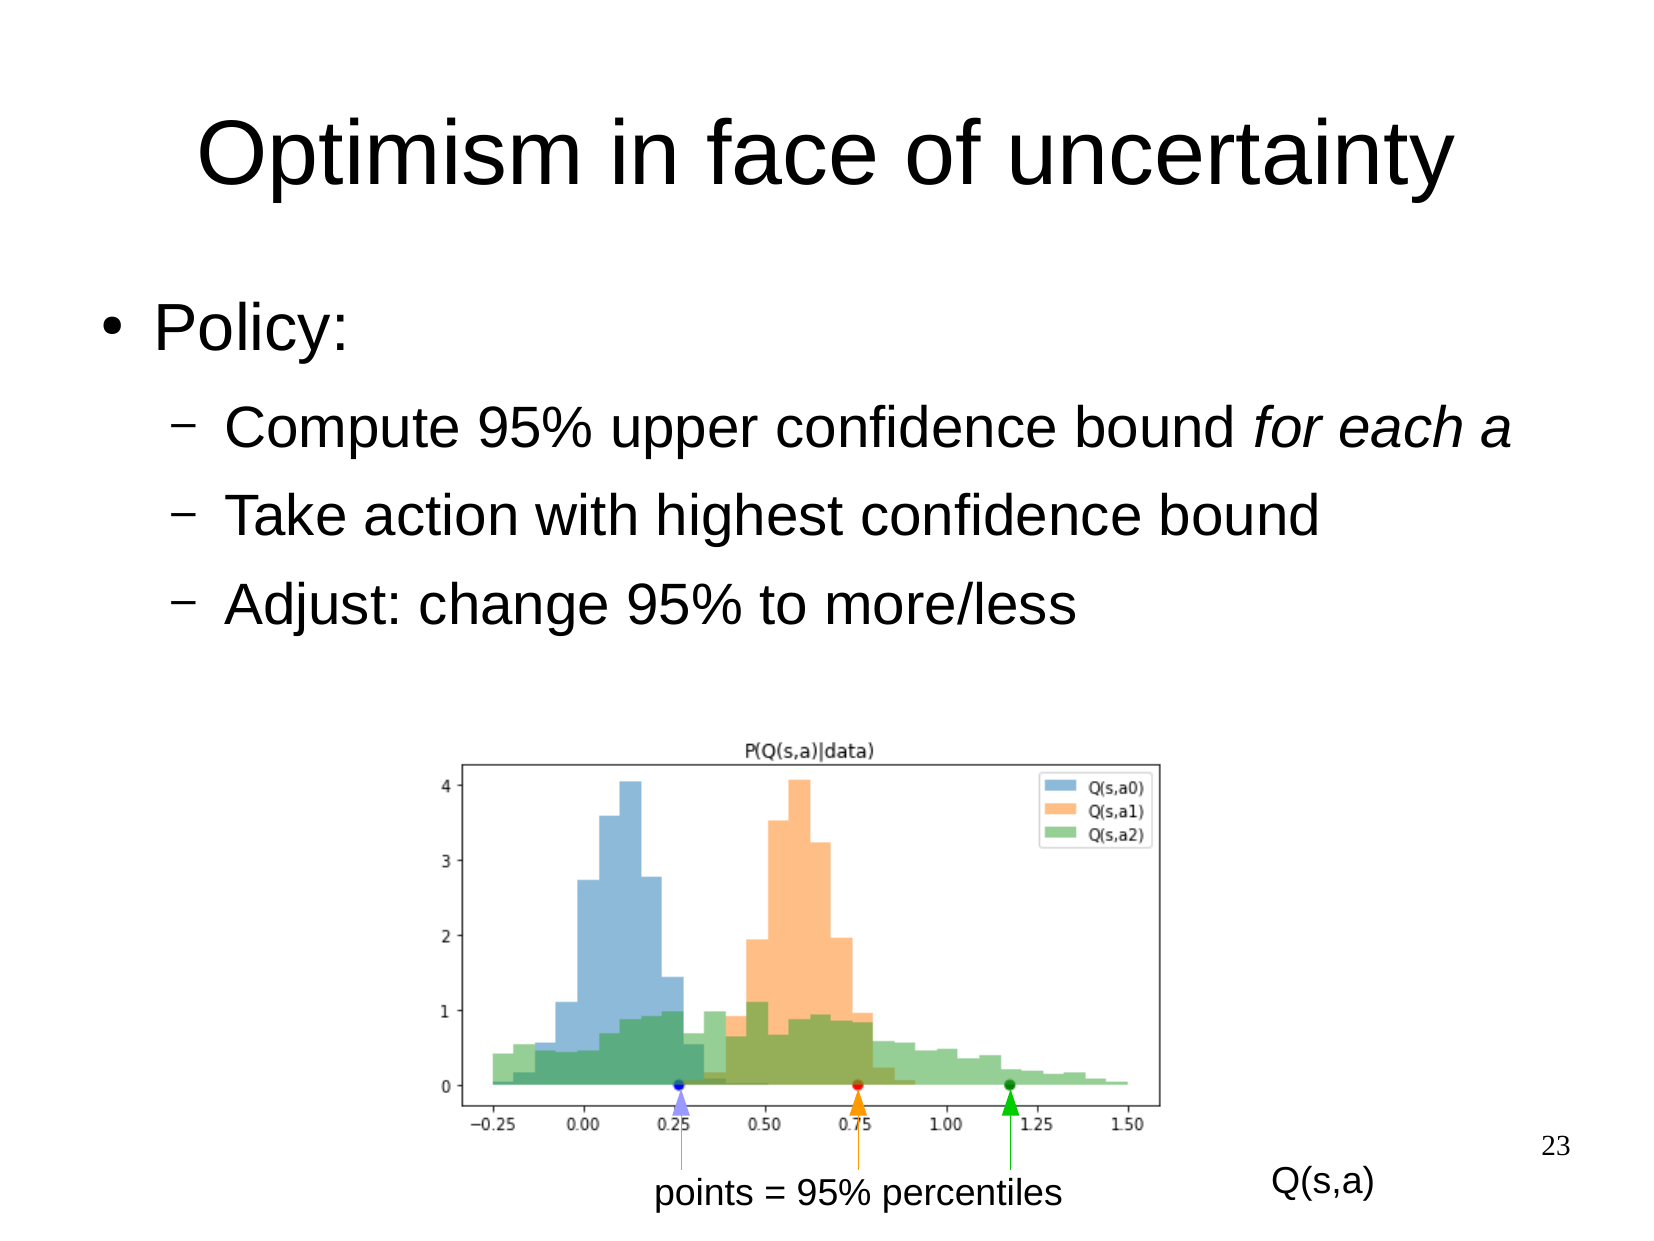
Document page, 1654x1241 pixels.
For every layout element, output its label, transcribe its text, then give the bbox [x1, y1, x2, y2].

text_box Q(s,a) [1256, 1152, 1391, 1210]
text_box points = 95% percentiles [639, 1163, 1078, 1221]
title Optimism in face of uncertainty [82, 49, 1571, 257]
list Policy: Compute 95% upper confidence bound for each a Take action with highest confidence bound Adjust: change 95% to more/less [82, 290, 1571, 1010]
picture [429, 730, 1175, 1143]
